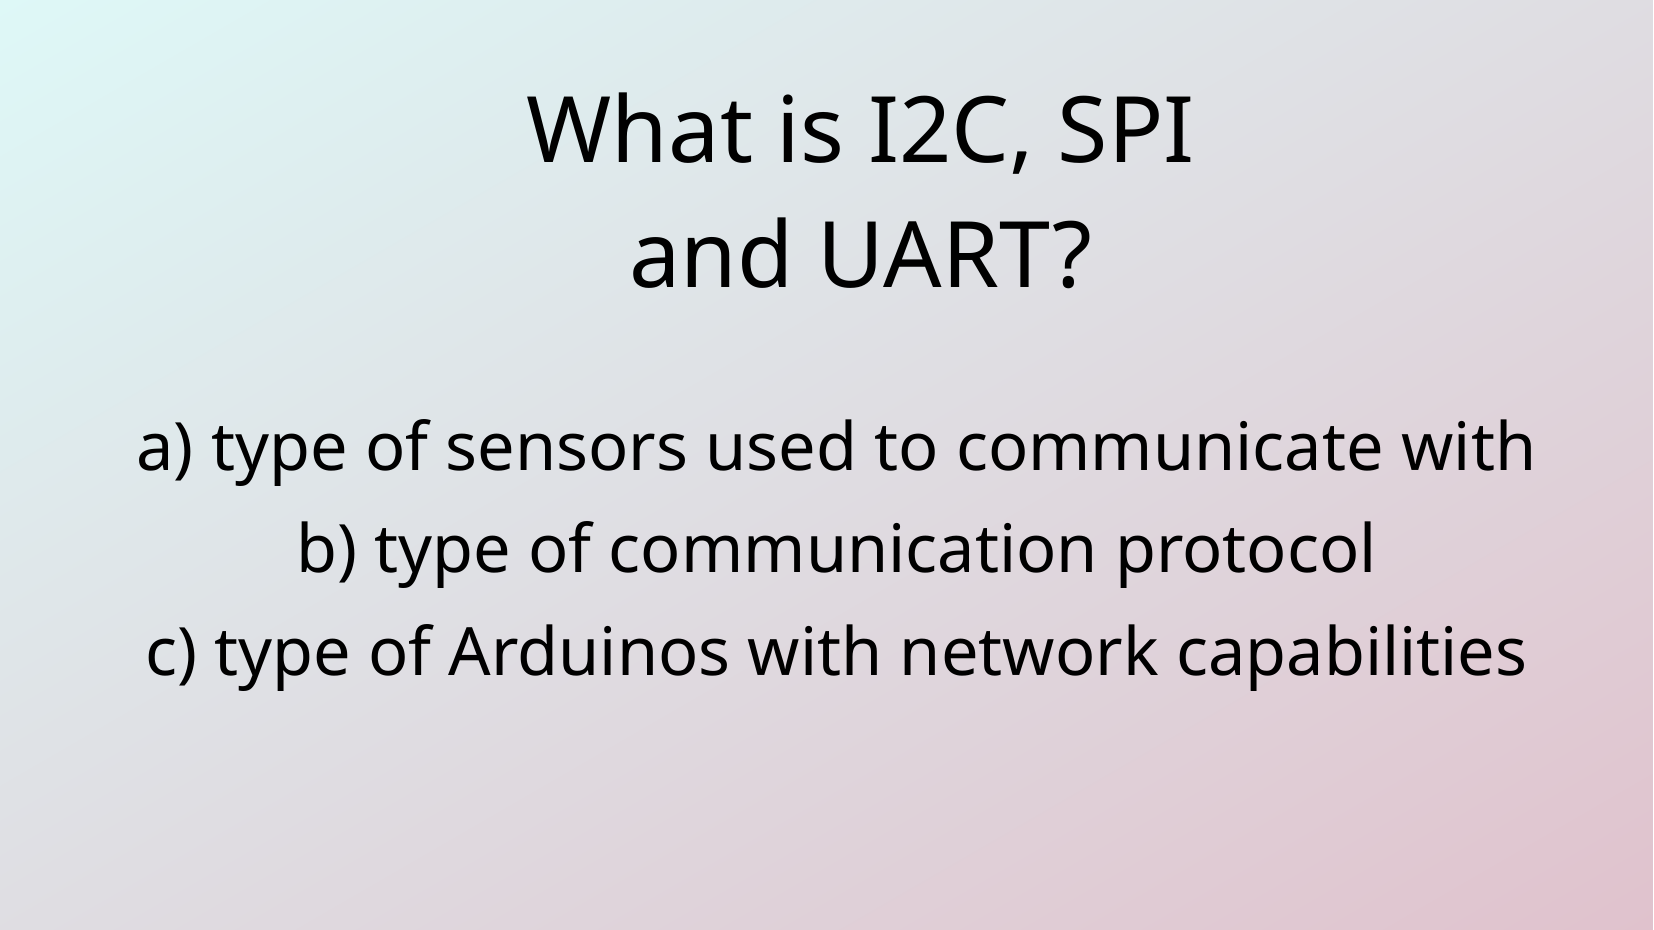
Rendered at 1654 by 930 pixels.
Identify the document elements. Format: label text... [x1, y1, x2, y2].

text_box a) type of sensors used to communicate with b) type of communication protocol [94, 391, 1580, 930]
text_box What is I2C, SPI and UART? [452, 57, 1269, 323]
